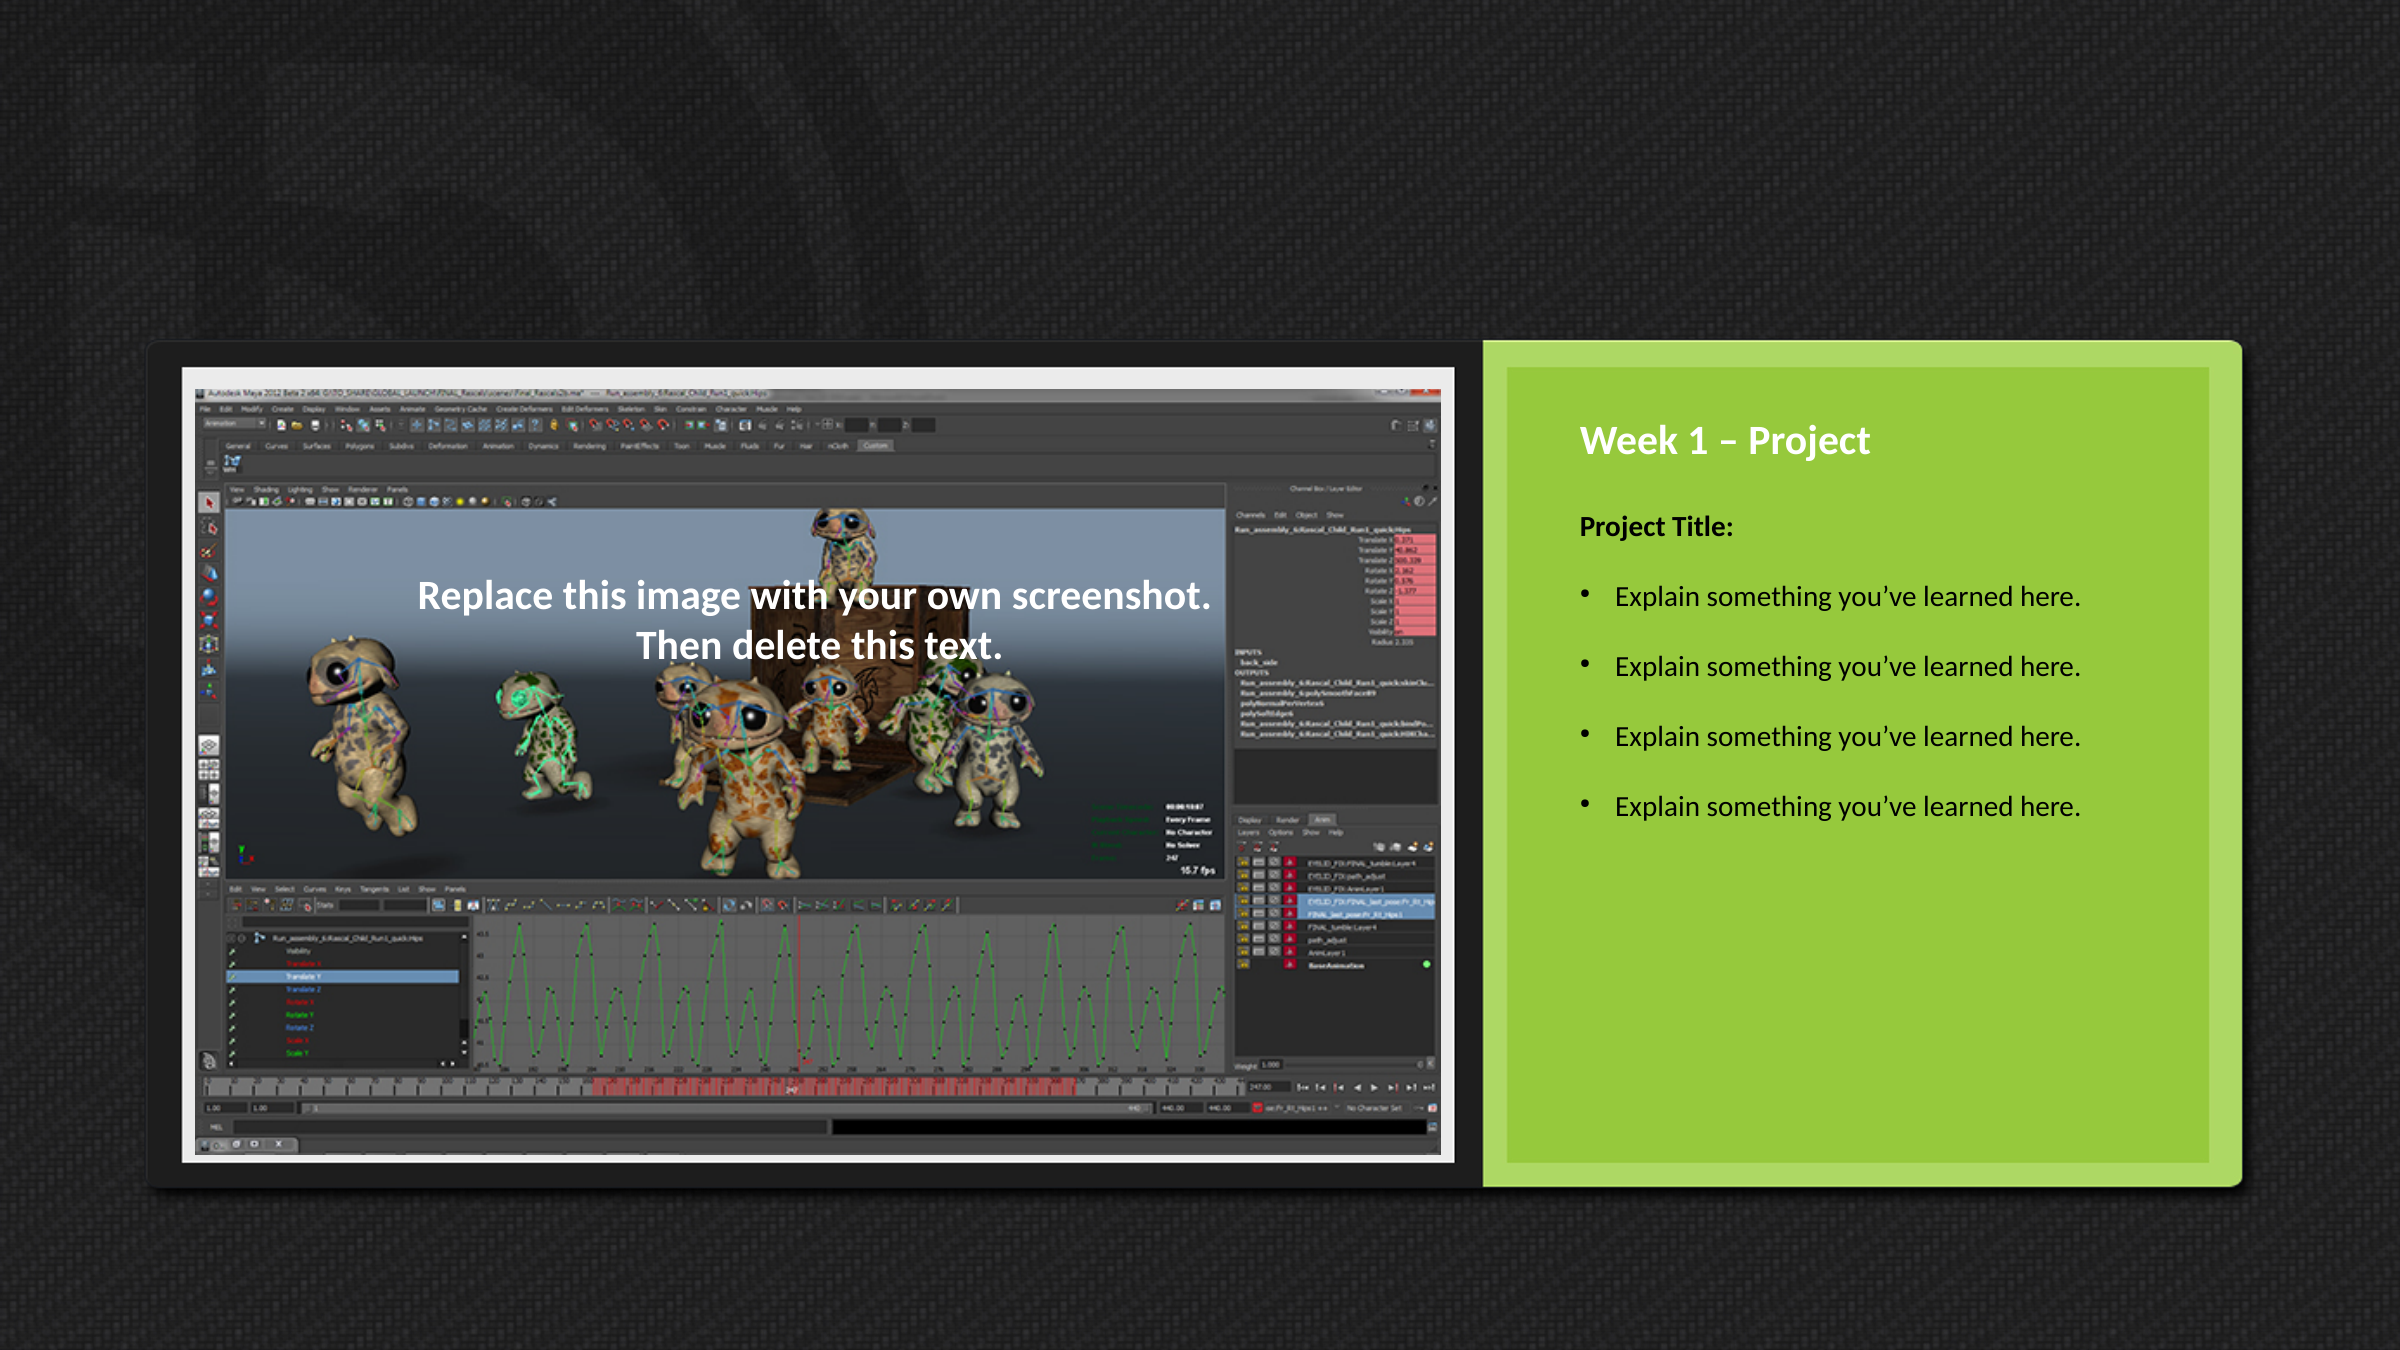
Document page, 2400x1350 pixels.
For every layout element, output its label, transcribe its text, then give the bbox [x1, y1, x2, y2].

text_box Week 1 – Project Project Title: Explain something you’ve learned here. Explain something you’ve learned here. Explain something you’ve learned here. Explain something you’ve learned here. [1564, 404, 2175, 865]
picture [0, 0, 2400, 1350]
text_box Replace this image with your own screenshot. Then delete this text. [335, 560, 1305, 675]
